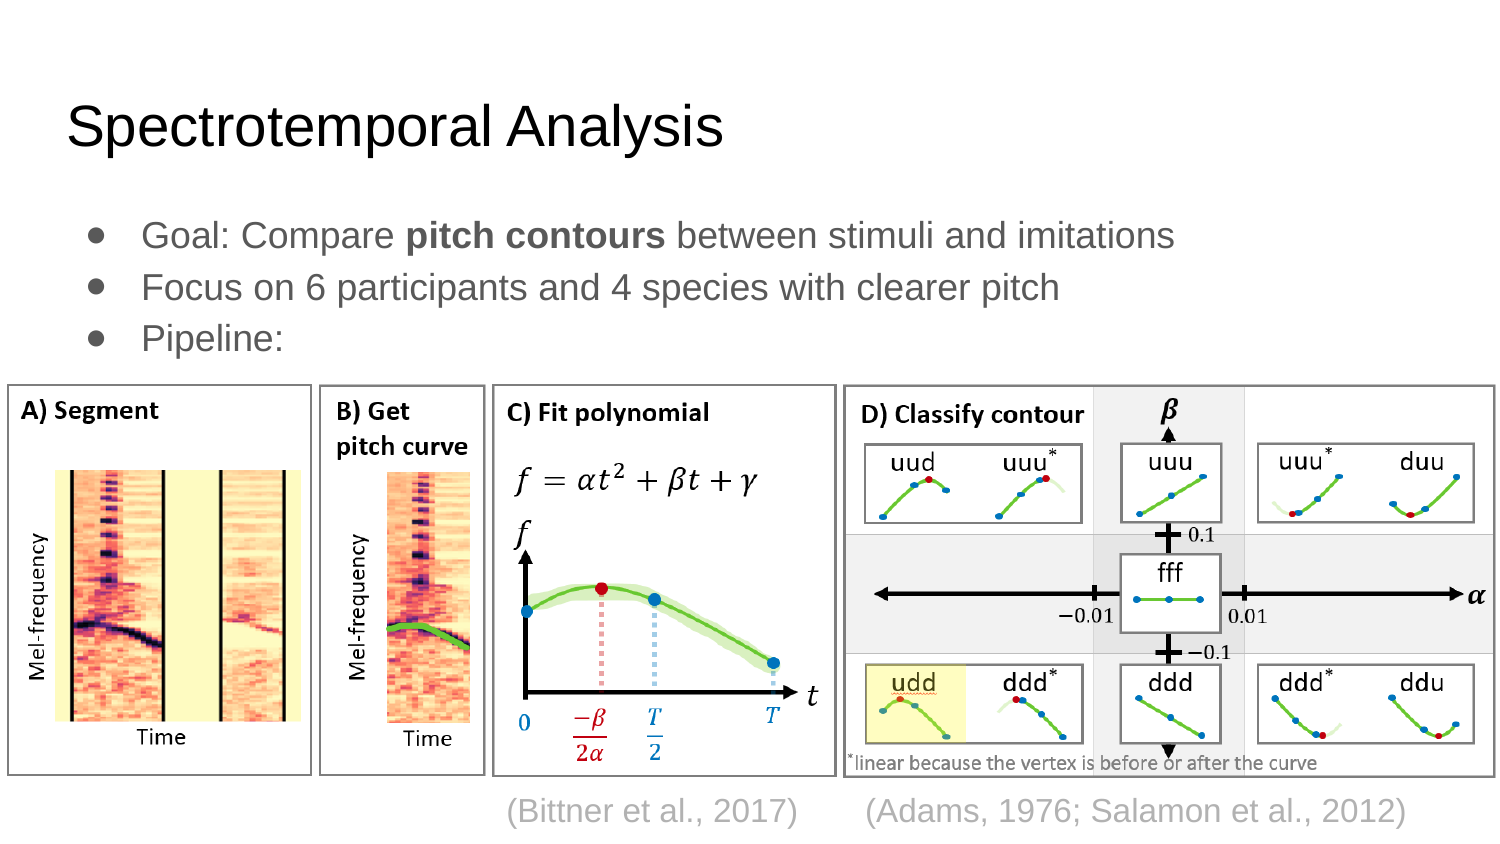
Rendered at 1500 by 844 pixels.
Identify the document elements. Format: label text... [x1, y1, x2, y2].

text_box (Adams, 1976; Salamon et al., 2012) [850, 784, 1490, 842]
text_box (Bittner et al., 2017) [491, 784, 850, 842]
picture [3, 375, 1500, 785]
list Goal: Compare pitch contours between stimuli and imitations Focus on 6 participants and 4 species with clearer pitch Pipeline: [51, 188, 1449, 375]
title Spectrotemporal Analysis [51, 72, 1449, 167]
